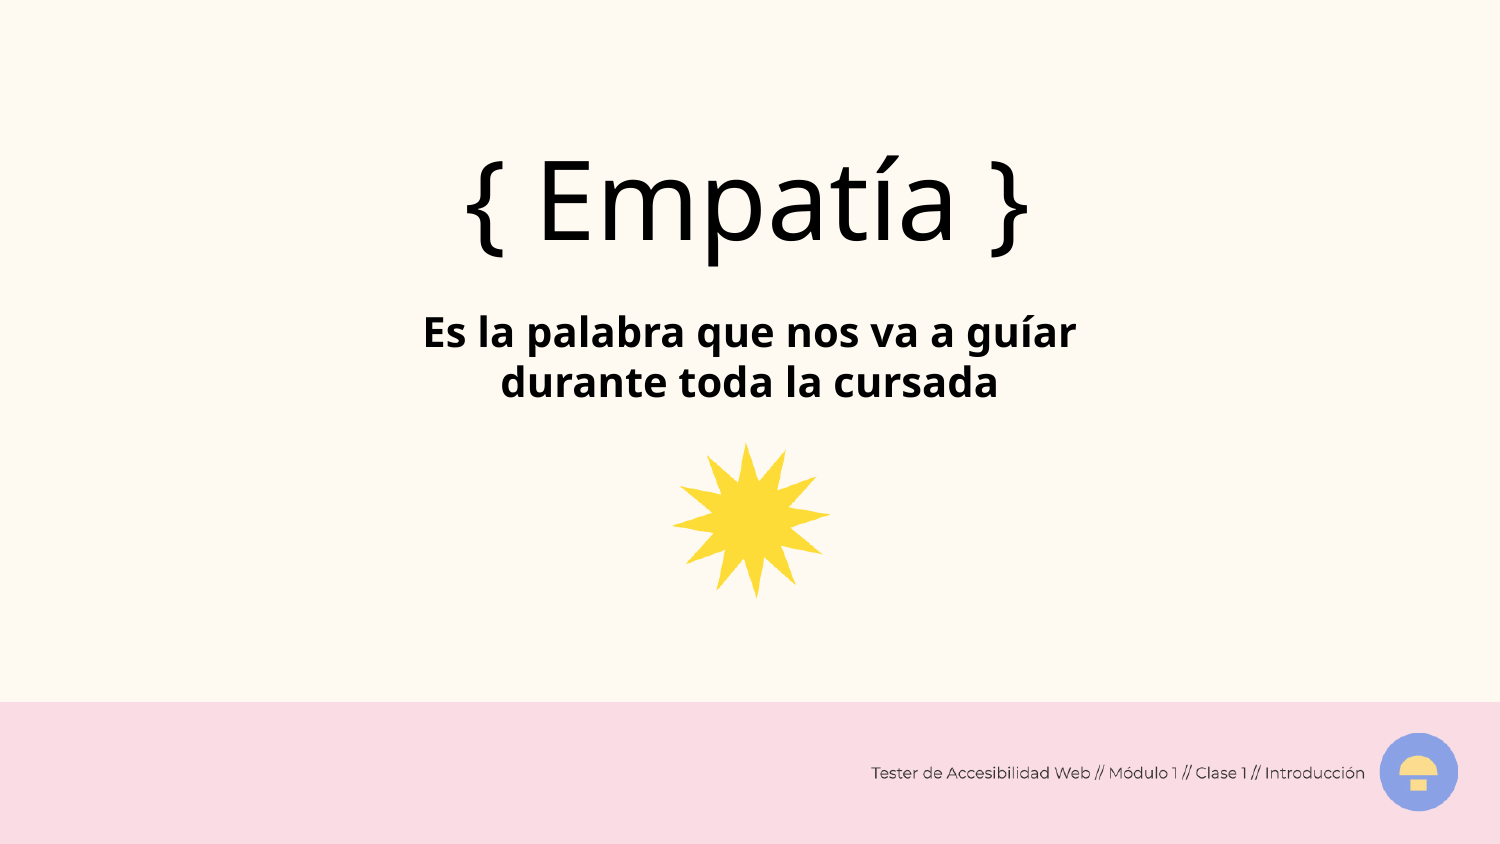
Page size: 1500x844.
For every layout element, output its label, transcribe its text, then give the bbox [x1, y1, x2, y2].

picture [0, 0, 1500, 844]
text_box { Empatía } [34, 114, 1461, 278]
text_box Es la palabra que nos va a guíar durante toda la cursada [307, 315, 1193, 397]
